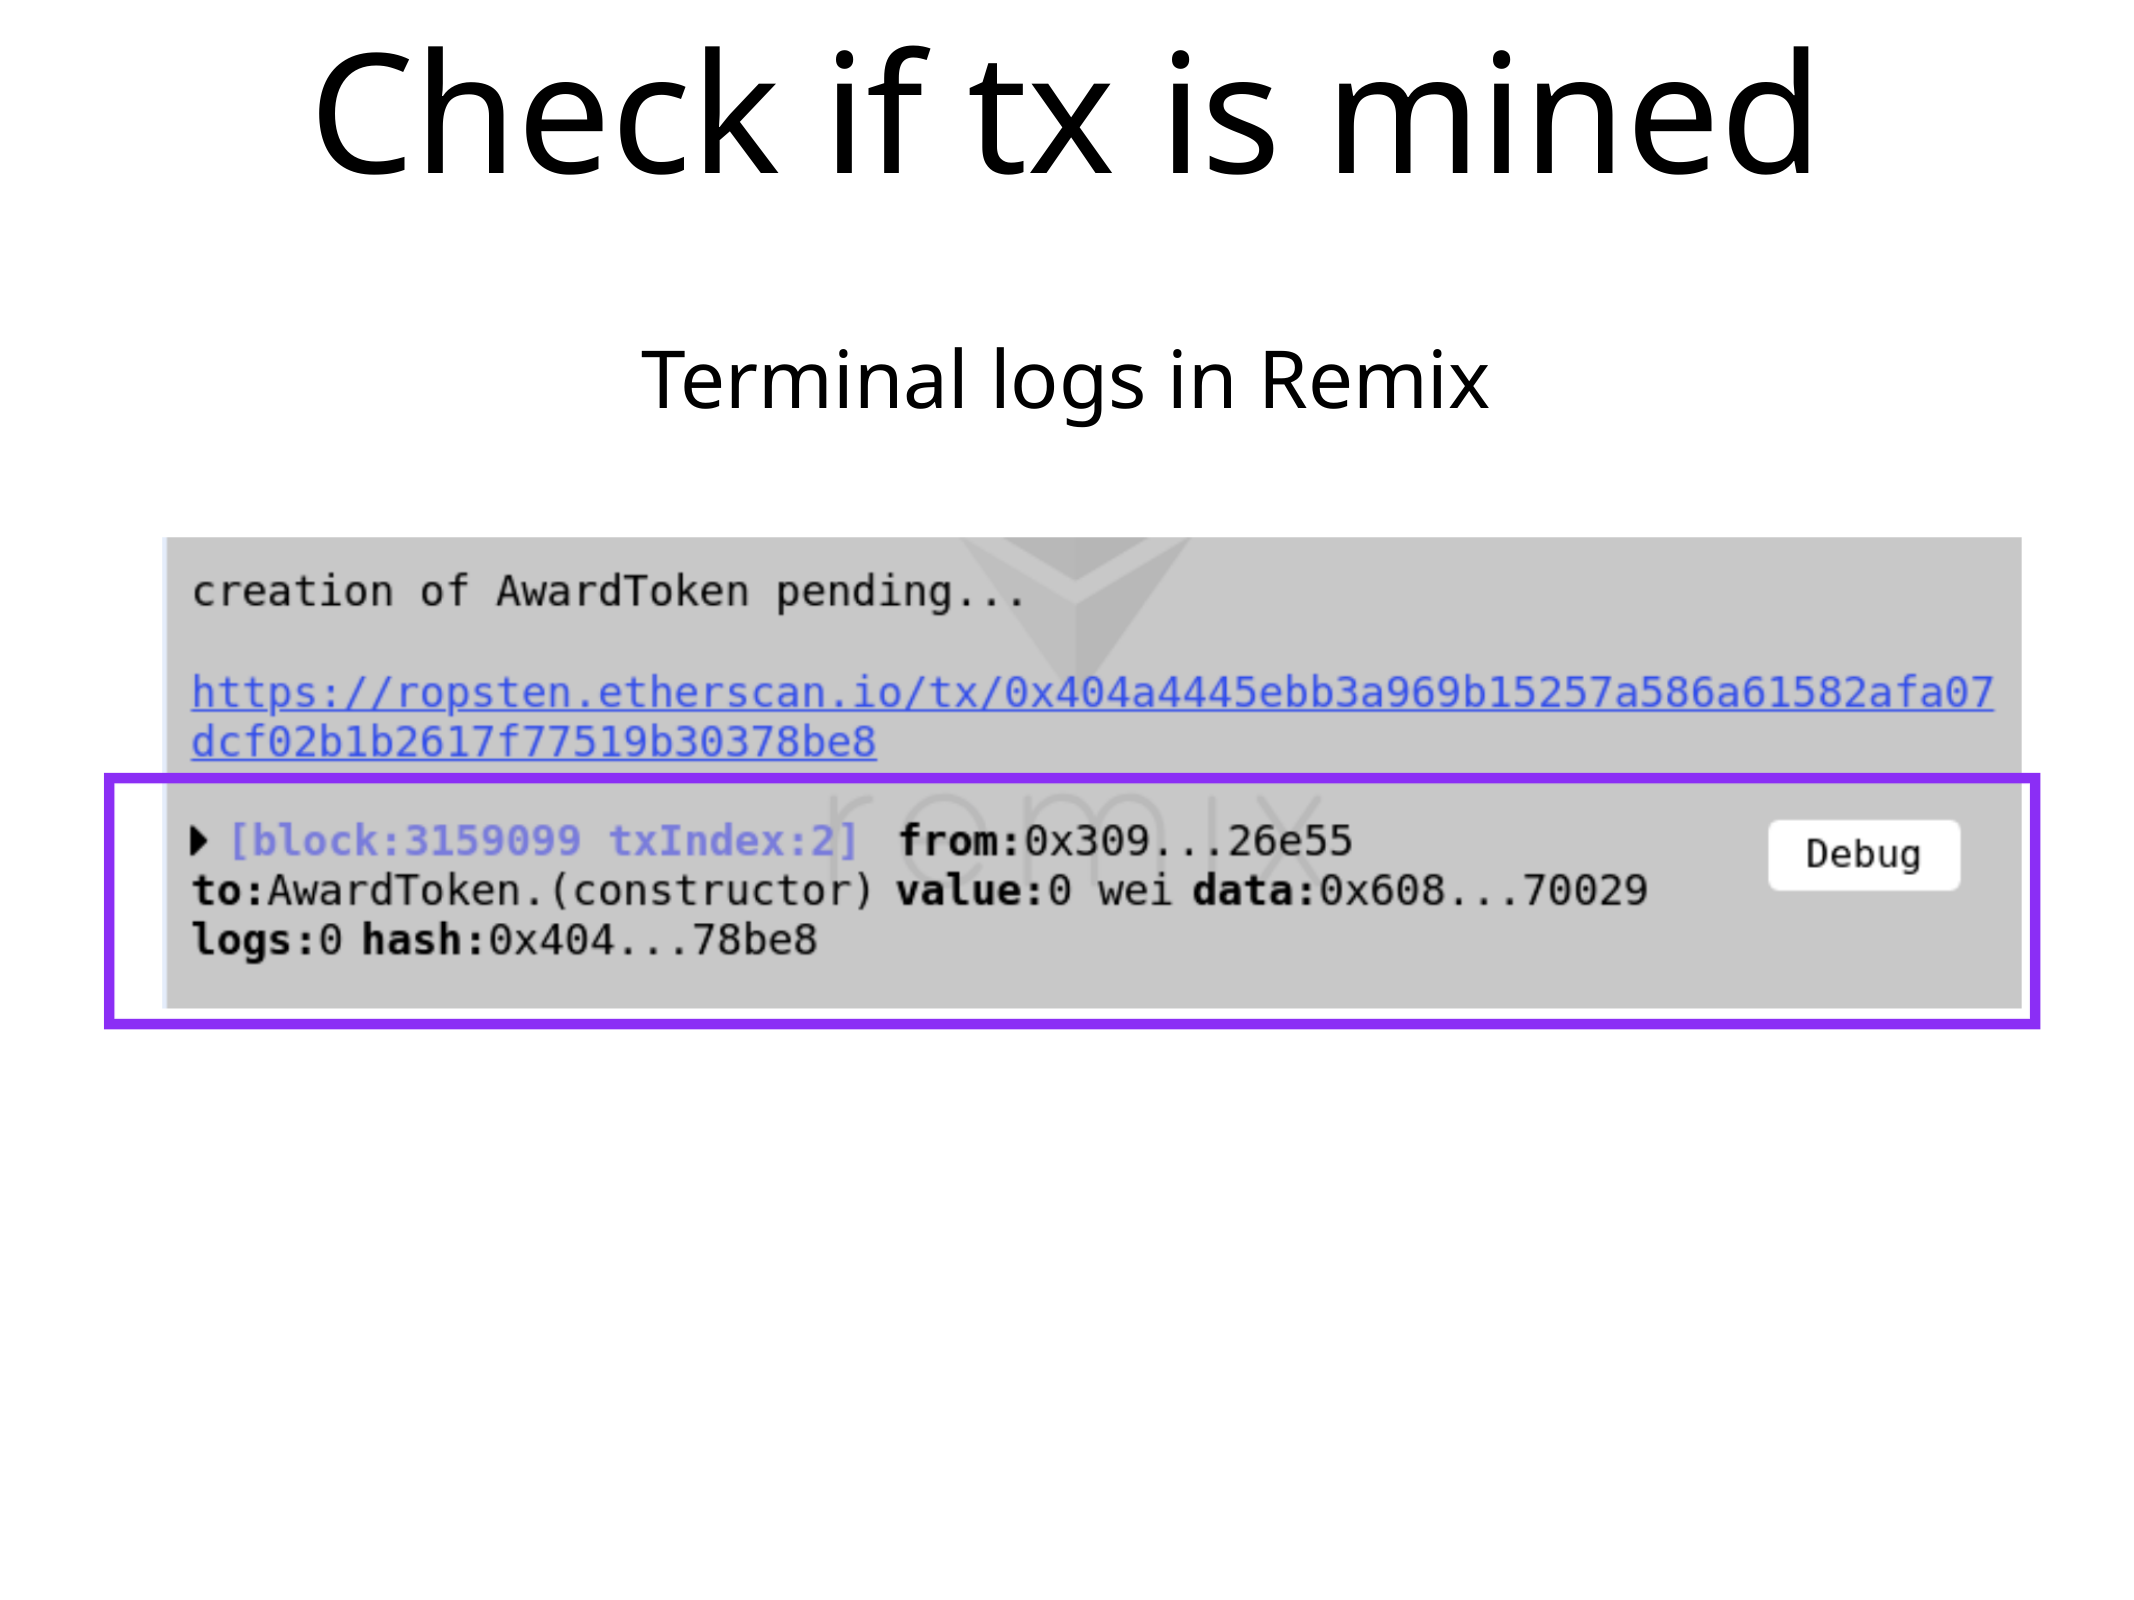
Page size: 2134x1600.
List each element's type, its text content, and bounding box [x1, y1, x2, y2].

picture [0, 481, 2134, 1119]
subtitle Terminal logs in Remix ( when dependencies.js is the active file ) [208, 320, 1925, 481]
title Check if tx is mined [208, 0, 1925, 209]
